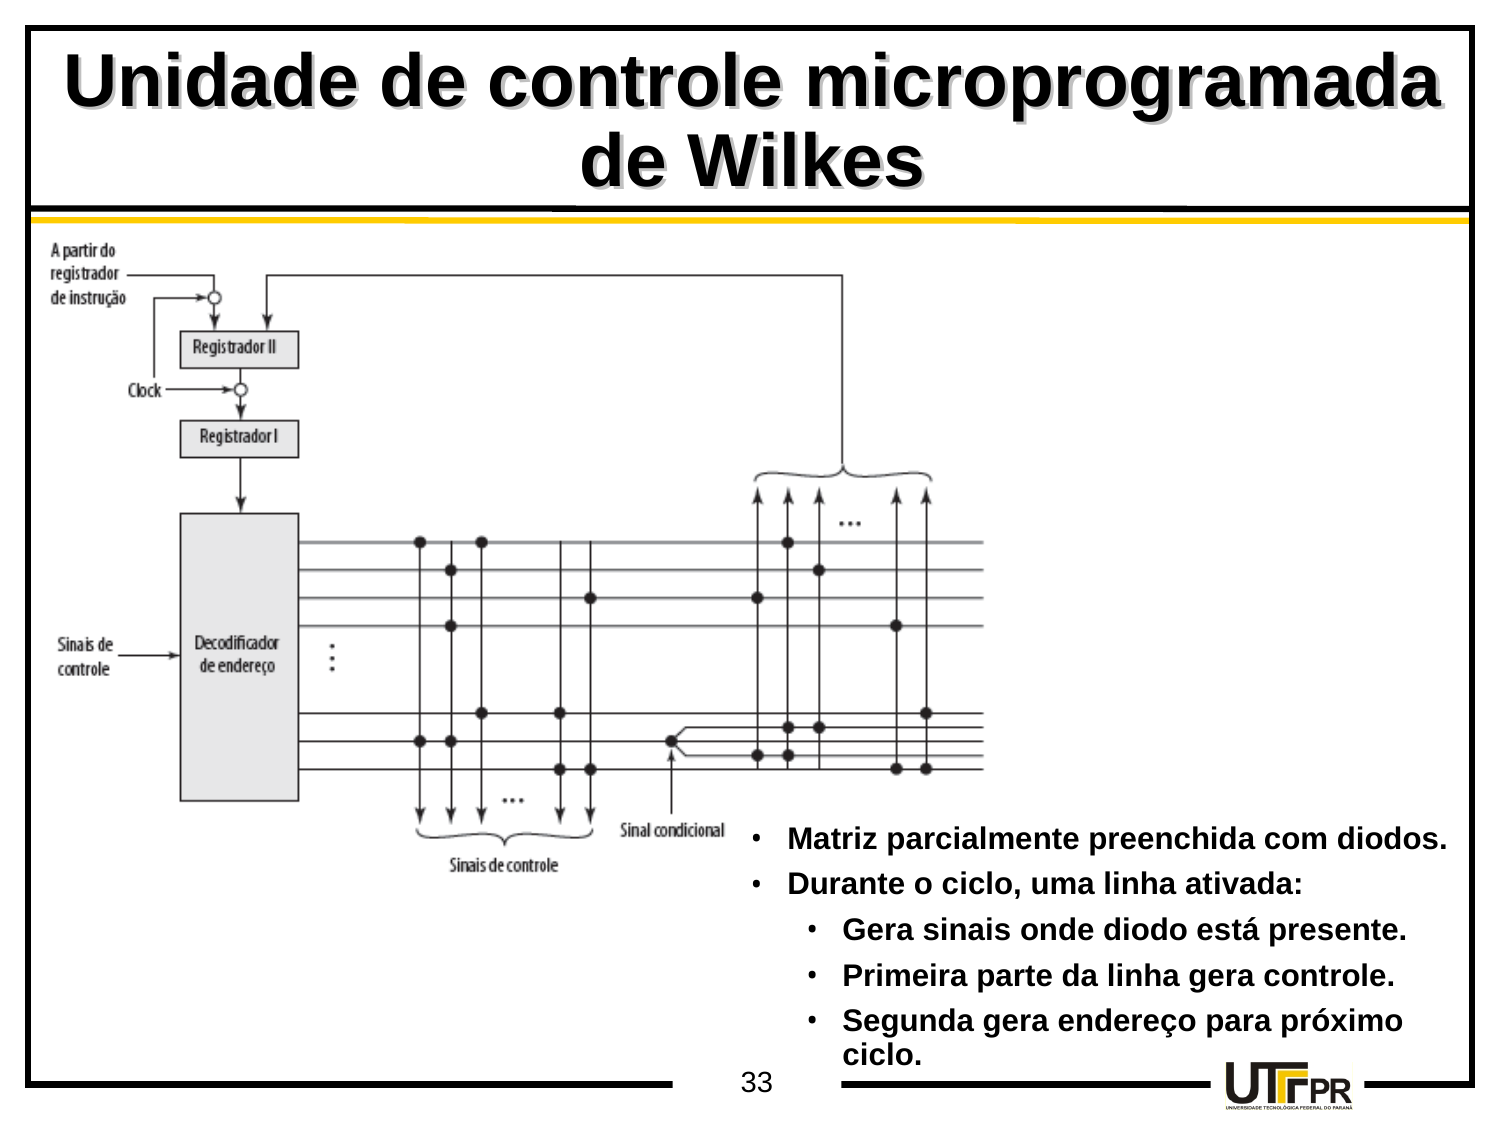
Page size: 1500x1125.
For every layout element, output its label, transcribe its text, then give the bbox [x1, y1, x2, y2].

title Unidade de controle microprogramada de Wilkes [29, 38, 1477, 211]
list Matriz parcialmente preenchida com diodos. Durante o ciclo, uma linha ativada: Gera sinais onde diodo está presente. Primeira parte da linha gera controle. Segunda gera endereço para próximo ciclo. [735, 814, 1471, 1087]
text_box [41, 231, 998, 886]
picture [1225, 1087, 1353, 1110]
